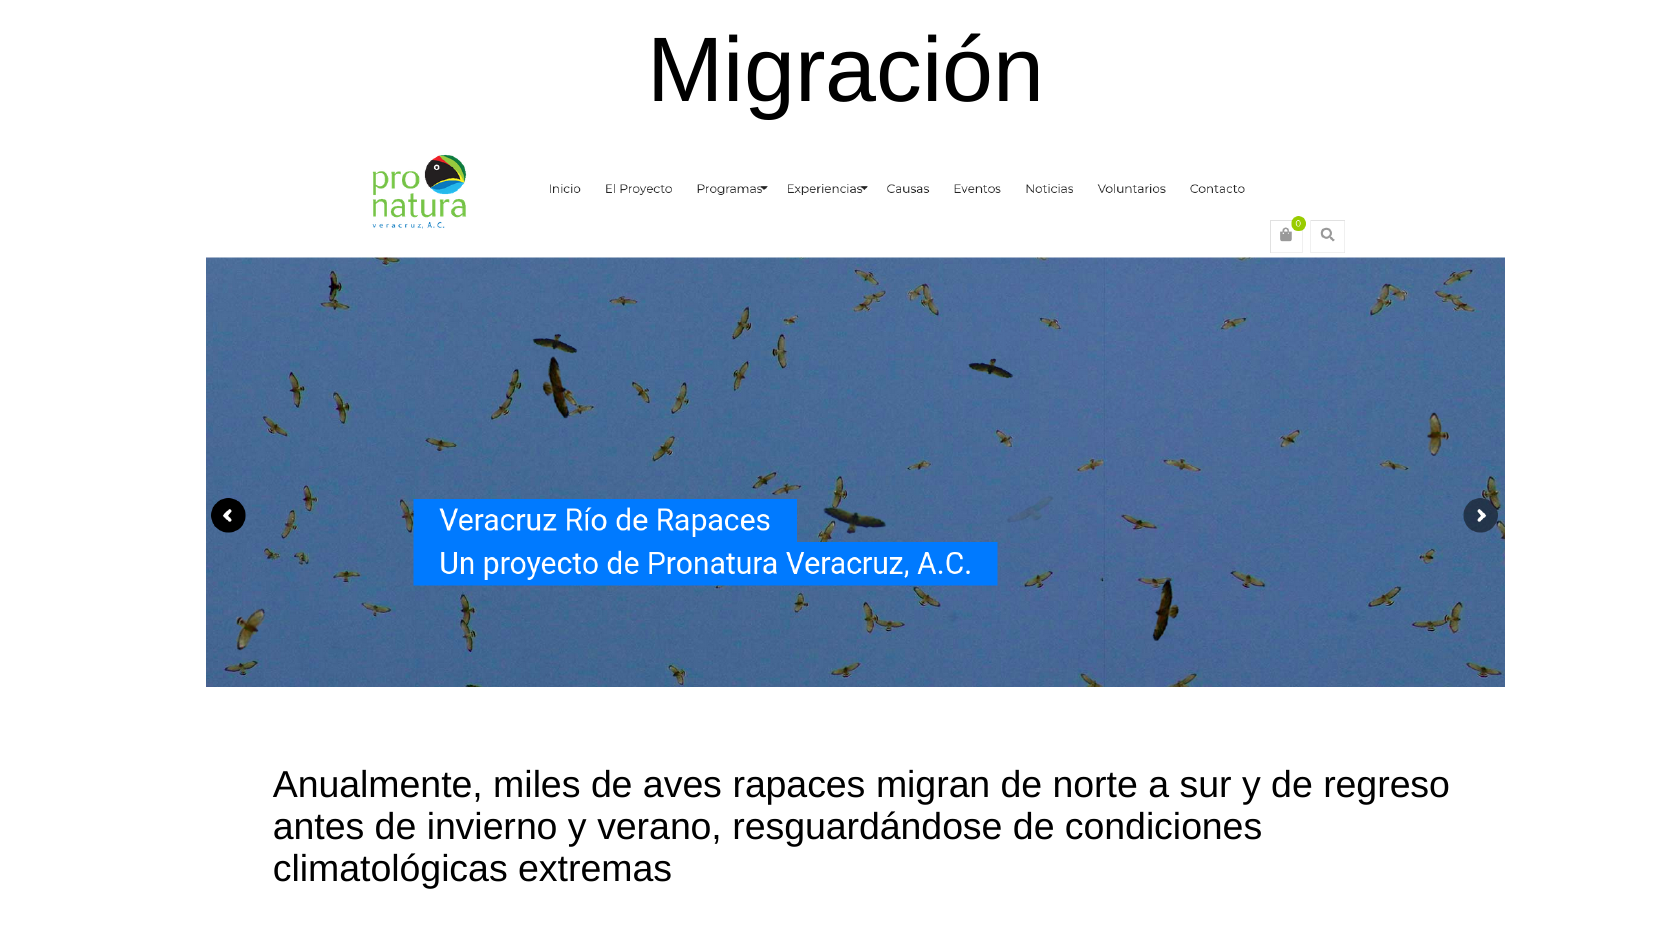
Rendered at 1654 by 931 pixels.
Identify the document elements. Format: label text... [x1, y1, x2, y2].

text_box Anualmente, miles de aves rapaces migran de norte a sur y de regreso antes de invierno y verano, resguardándose de condiciones climatológicas extremas [258, 755, 1477, 897]
picture [206, 147, 1505, 687]
title Migración [102, 0, 1591, 148]
